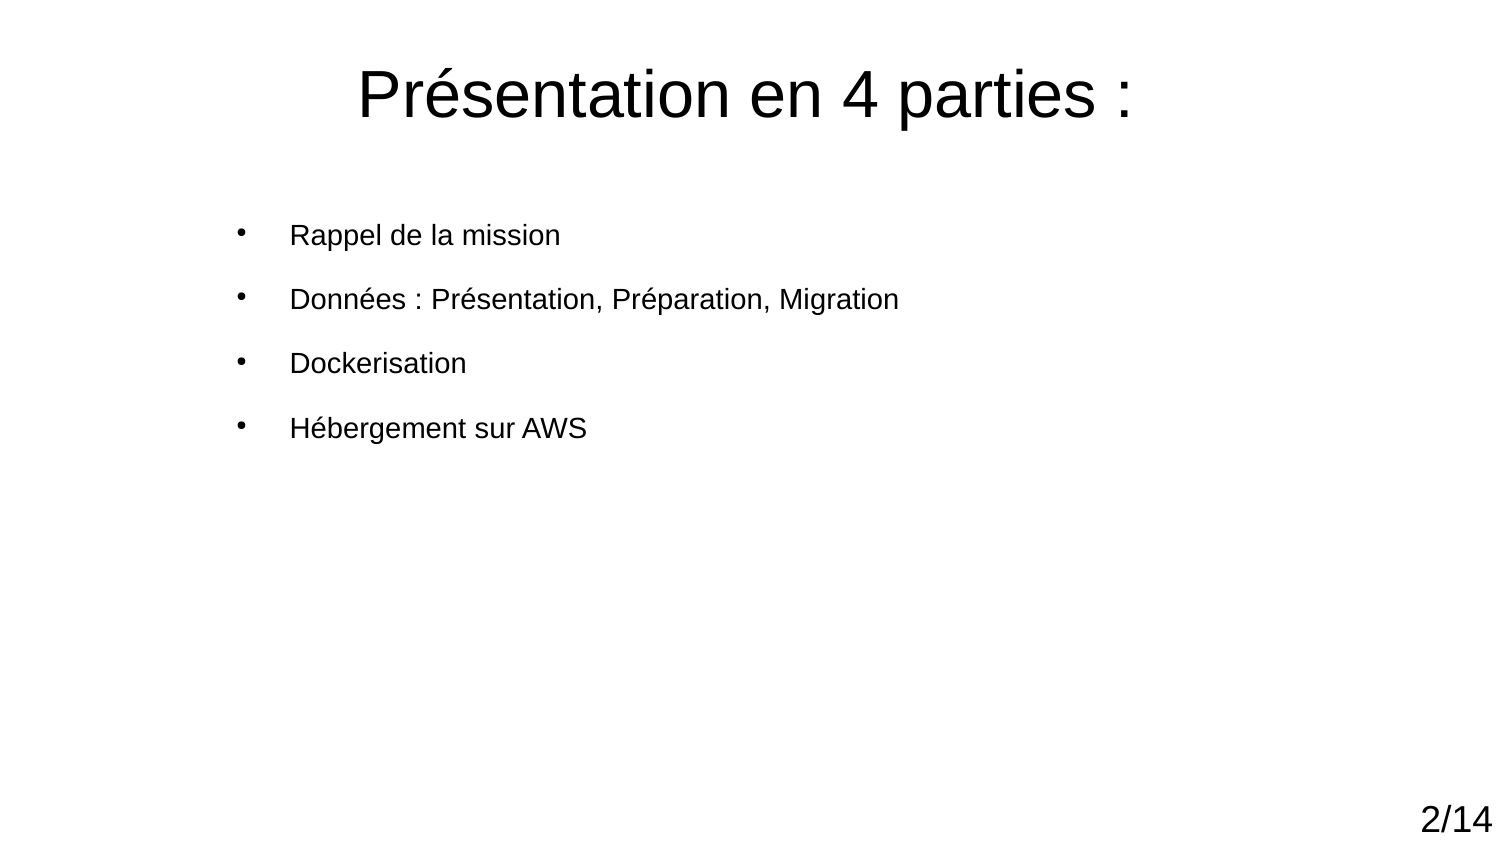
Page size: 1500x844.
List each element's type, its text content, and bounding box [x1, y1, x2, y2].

text_box 2/14 [1405, 791, 1500, 844]
list Présentation en 4 parties : [271, 35, 1427, 313]
list Rappel de la mission Données : Présentation, Préparation, Migration Dockerisation Hébergement sur AWS [203, 200, 1359, 478]
